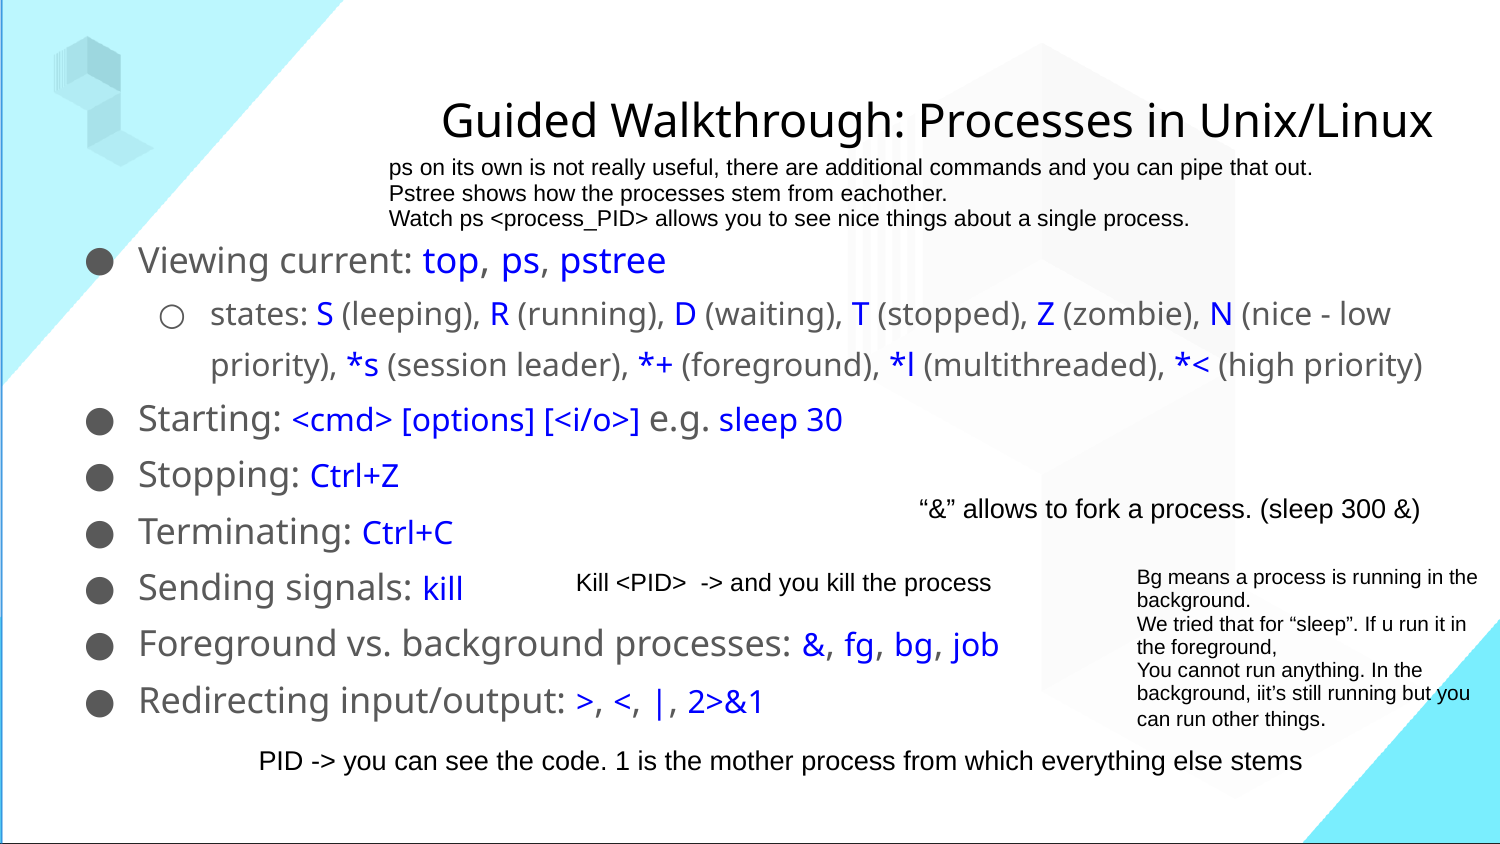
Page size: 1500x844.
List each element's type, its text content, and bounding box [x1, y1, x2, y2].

text_box Bg means a process is running in the background. We tried that for “sleep”. If u run it in the foreground, You cannot run anything. In the background, iit’s still running but you can run other things. [1122, 558, 1500, 739]
list Viewing current: top, ps, pstree states: S (leeping), R (running), D (waiting), T (stopped), Z (zombie), N (nice - low priority), *s (session leader), *+ (foreground), *l (multithreaded), *< (high priority) Starting: <cmd> [options] [<i/o>] e.g. sleep 30 Stopping: Ctrl+Z Terminating: Ctrl+C Sending signals: kill Foreground vs. background processes: &, fg, bg, job Redirecting input/output: >, <, |, 2>&1 [51, 207, 1449, 768]
text_box “&” allows to fork a process. (sleep 300 &) [904, 486, 1436, 532]
text_box Kill <PID> -> and you kill the process [561, 561, 1008, 604]
text_box ps on its own is not really useful, there are additional commands and you can pipe that out. Pstree shows how the processes stem from eachother. Watch ps <process_PID> allows you to see nice things about a single process. [374, 147, 1329, 239]
title Guided Walkthrough: Processes in Unix/Linux [51, 72, 1449, 167]
text_box PID -> you can see the code. 1 is the mother process from which everything else stems [243, 738, 1317, 784]
picture [0, 0, 1500, 844]
